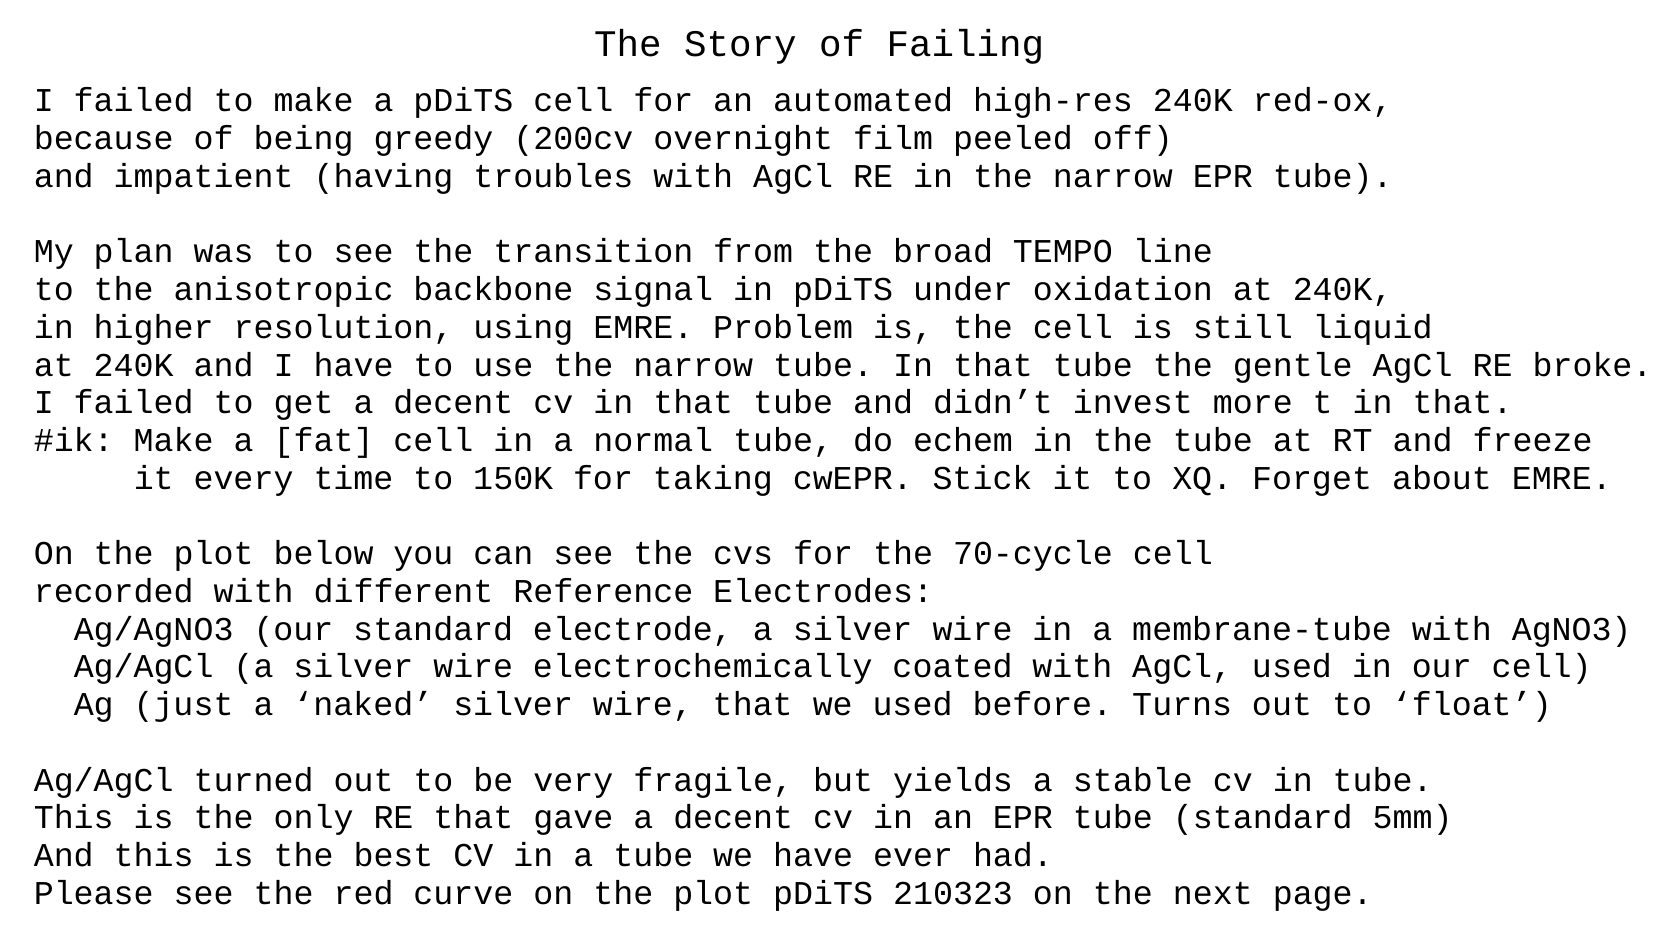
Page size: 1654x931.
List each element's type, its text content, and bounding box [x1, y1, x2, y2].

text_box The Story of Failing [579, 17, 1060, 76]
text_box I failed to make a pDiTS cell for an automated high-res 240K red-ox, because of being greedy (200cv overnight film peeled off) and impatient (having troubles with AgCl RE in the narrow EPR tube). My plan was to see the transition from the broad TEMPO line to the anisotropic backbone signal in pDiTS under oxidation at 240K, in higher resolution, using EMRE. Problem is, the cell is still liquid at 240K and I have to use the narrow tube. In that tube the gentle AgCl RE broke. I failed to get a decent cv in that tube and didn’t invest more t in that. #ik: Make a [fat] cell in a normal tube, do echem in the tube at RT and freeze it every time to 150K for taking cwEPR. Stick it to XQ. Forget about EMRE. On the plot below you can see the cvs for the 70-cycle cell recorded with different Reference Electrodes: Ag/AgNO3 (our standard electrode, a silver wire in a membrane-tube with AgNO3) Ag/AgCl (a silver wire electrochemically coated with AgCl, used in our cell) Ag (just a ‘naked’ silver wire, that we used before. Turns out to ‘float’) Ag/AgCl turned out to be very fragile, but yields a stable cv in tube. This is the only RE that gave a decent cv in an EPR tube (standard 5mm) And this is the best CV in a tube we have ever had. Please see the red curve on the plot pDiTS 210323 on the next page. [18, 76, 1654, 931]
